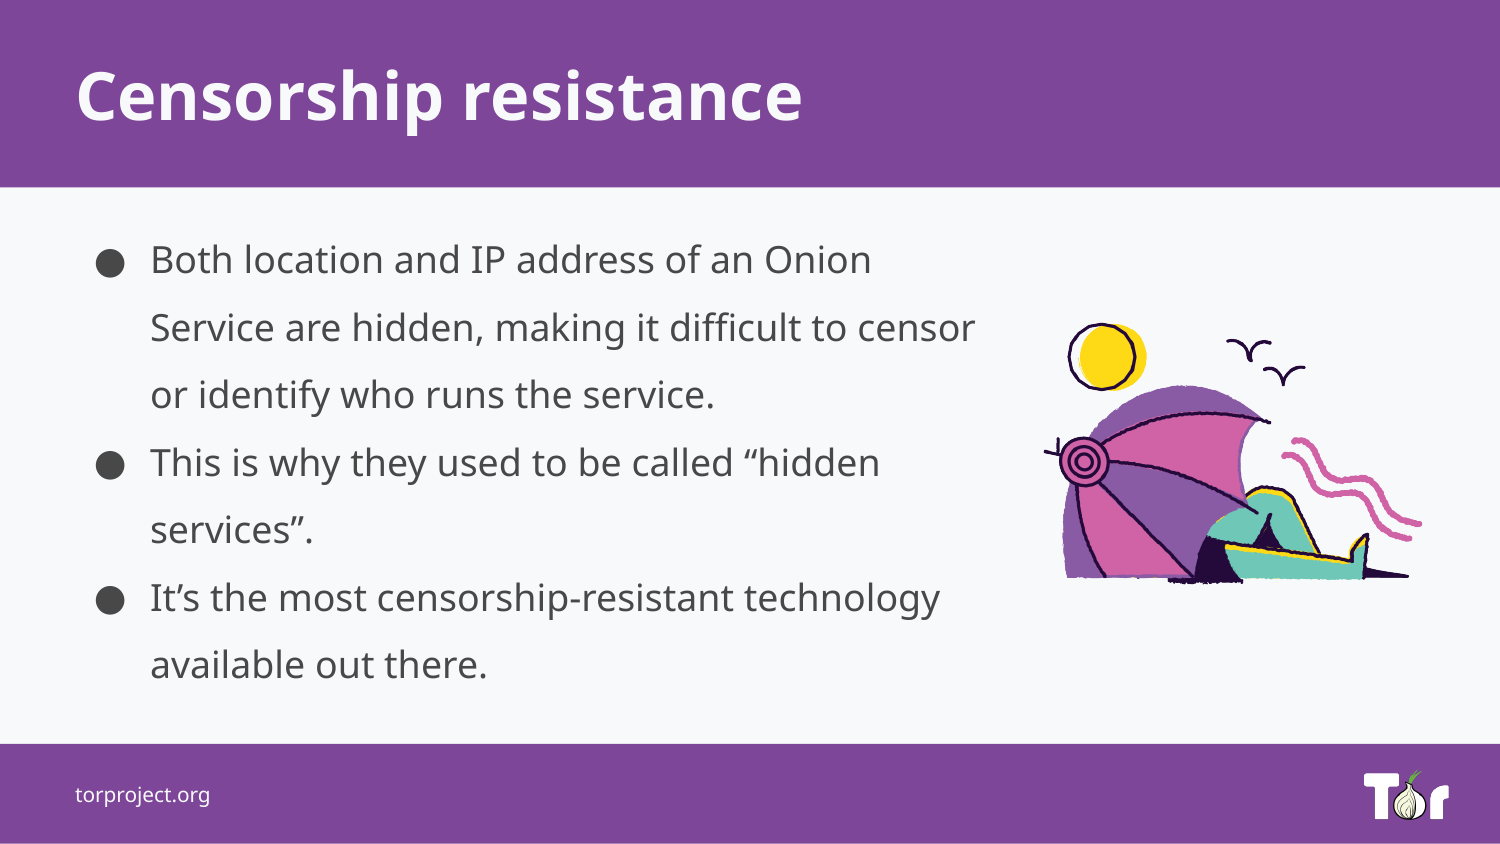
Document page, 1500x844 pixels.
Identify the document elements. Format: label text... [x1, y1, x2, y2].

list Both location and IP address of an Onion Service are hidden, making it difficult to censor or identify who runs the service. This is why they used to be called “hidden services”. It’s the most censorship-resistant technology available out there. [75, 187, 979, 713]
picture [965, 263, 1463, 637]
picture [1364, 768, 1449, 820]
title Censorship resistance [75, 46, 1436, 141]
